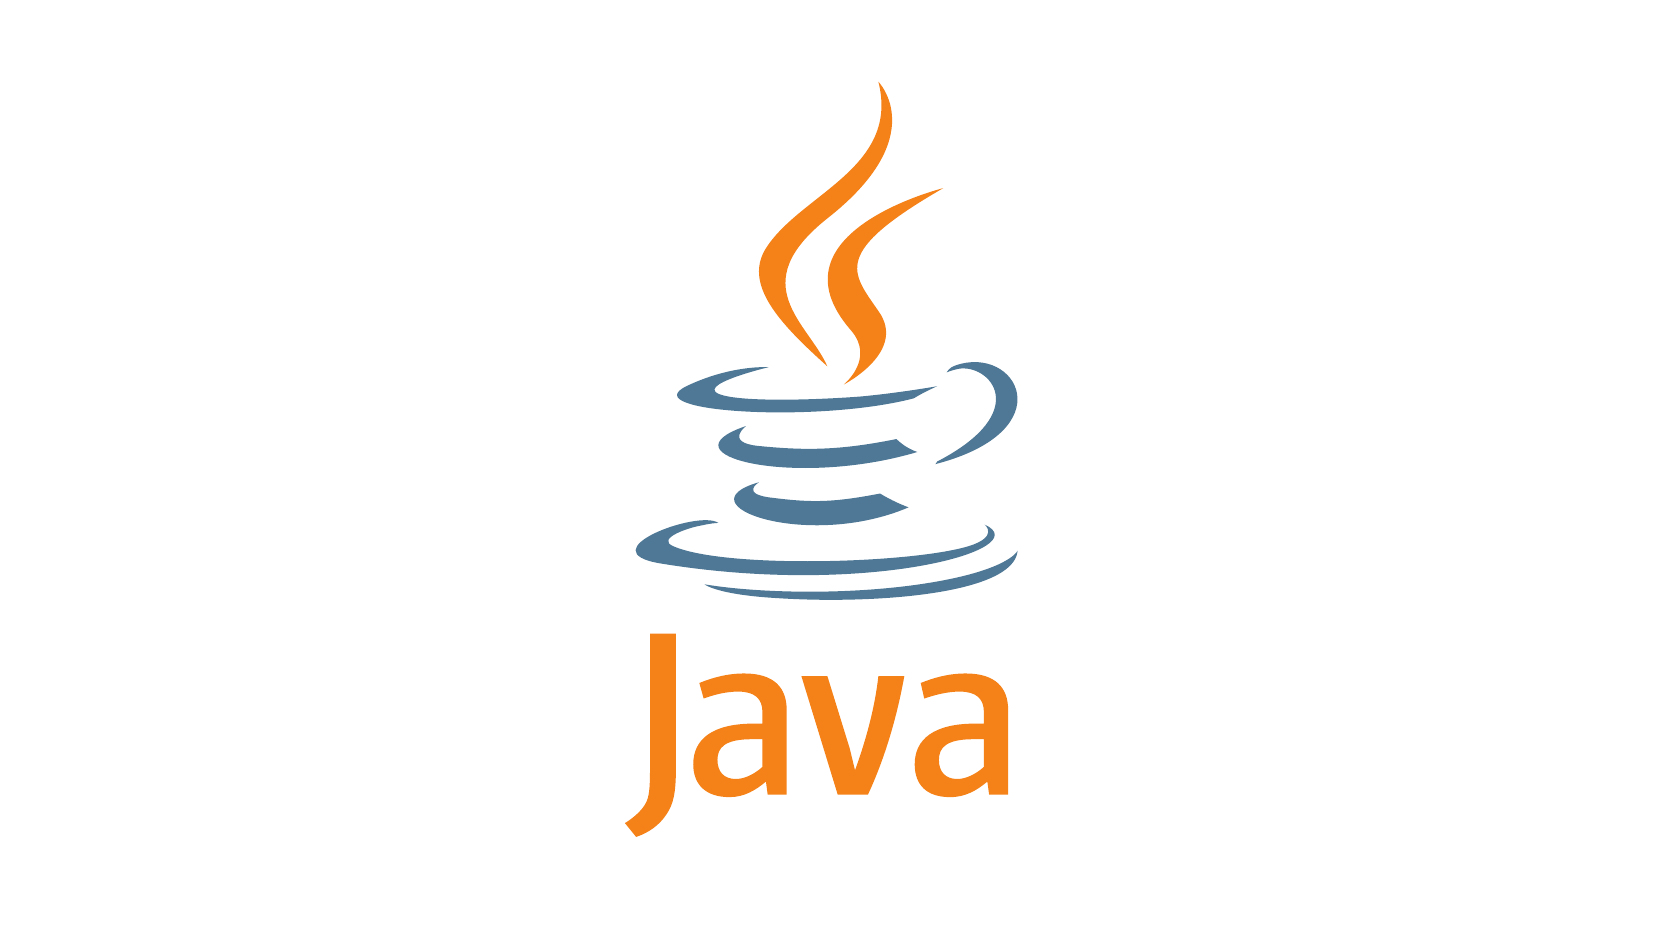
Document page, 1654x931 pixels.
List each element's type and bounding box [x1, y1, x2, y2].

picture [624, 81, 1030, 849]
